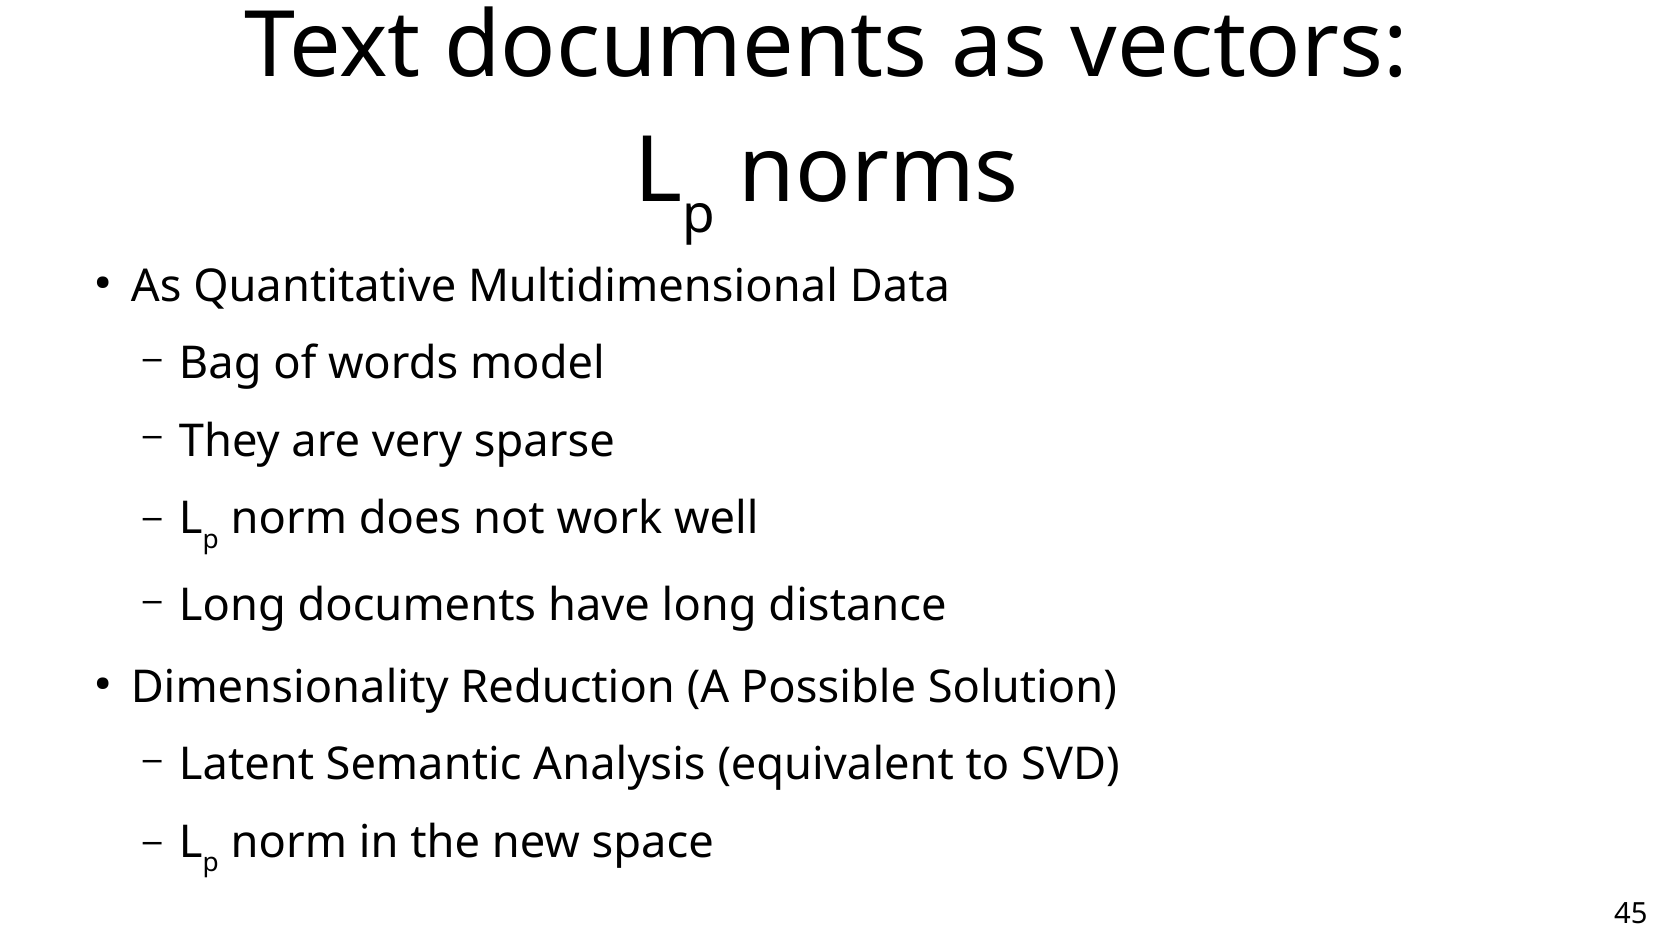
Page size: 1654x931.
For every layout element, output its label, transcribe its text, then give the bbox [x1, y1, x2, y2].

list As Quantitative Multidimensional Data Bag of words model They are very sparse Lp norm does not work well Long documents have long distance Dimensionality Reduction (A Possible Solution) Latent Semantic Analysis (equivalent to SVD) Lp norm in the new space [82, 253, 1571, 886]
title Text documents as vectors: Lp norms [82, 0, 1571, 228]
